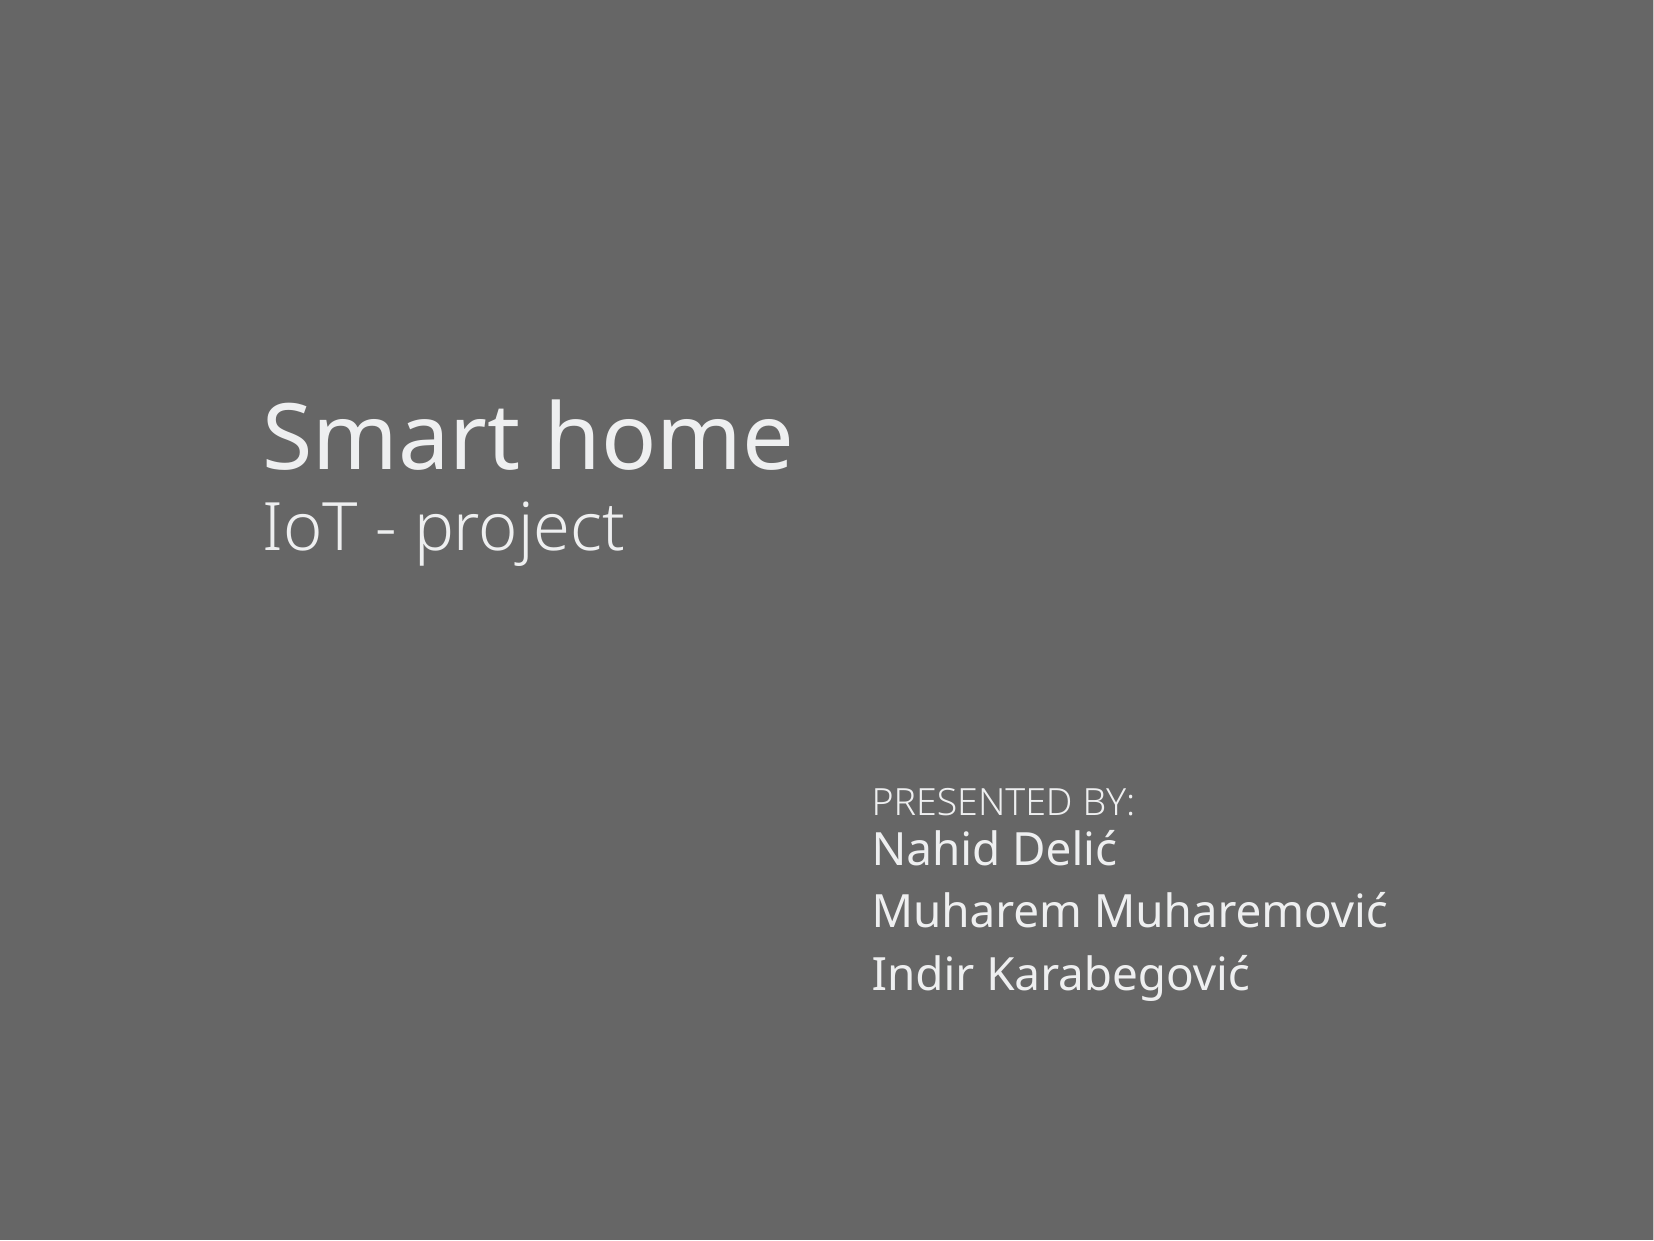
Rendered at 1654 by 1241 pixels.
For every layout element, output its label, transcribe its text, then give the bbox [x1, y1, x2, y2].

text_box PRESENTED BY: [856, 768, 1613, 827]
subtitle IoT - project [262, 486, 1613, 564]
title Smart home [262, 375, 1613, 486]
text_box Nahid Delić Muharem Muharemović Indir Karabegović [856, 827, 1609, 1062]
